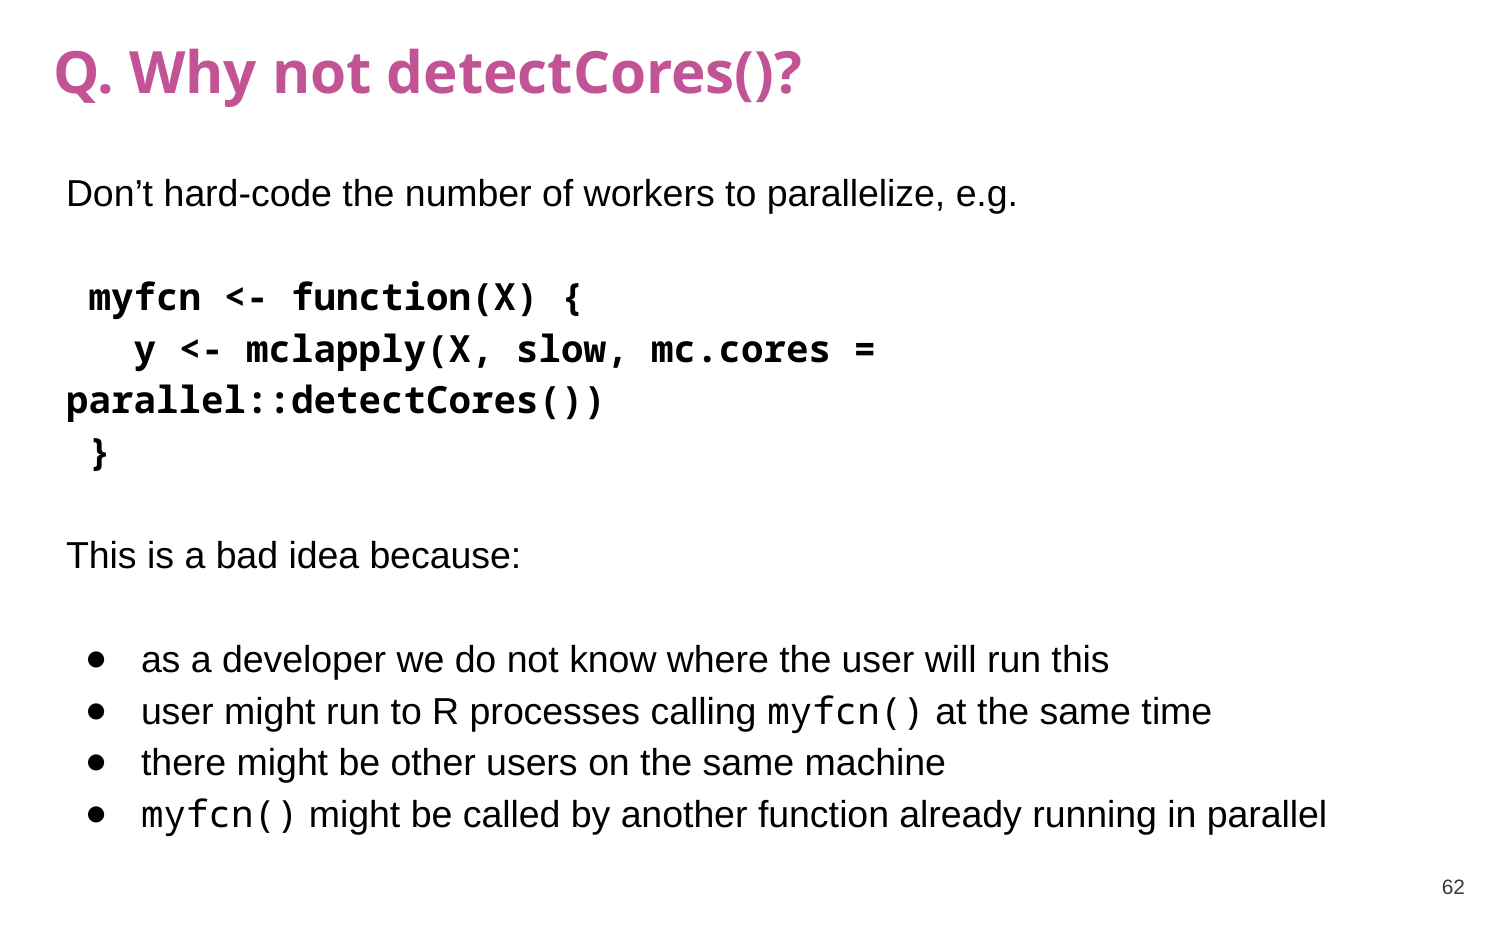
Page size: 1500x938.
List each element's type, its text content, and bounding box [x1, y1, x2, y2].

title Q. Why not detectCores()? [38, 20, 1500, 136]
slide_number <number> [1389, 849, 1480, 922]
list Don’t hard-code the number of workers to parallelize, e.g. myfcn <- function(X) { y <- mclapply(X, slow, mc.cores = parallel::detectCores()) } This is a bad idea because: as a developer we do not know where the user will run this user might run to R processes calling myfcn() at the same time there might be other users on the same machine myfcn() might be called by another function already running in parallel [51, 147, 1449, 850]
